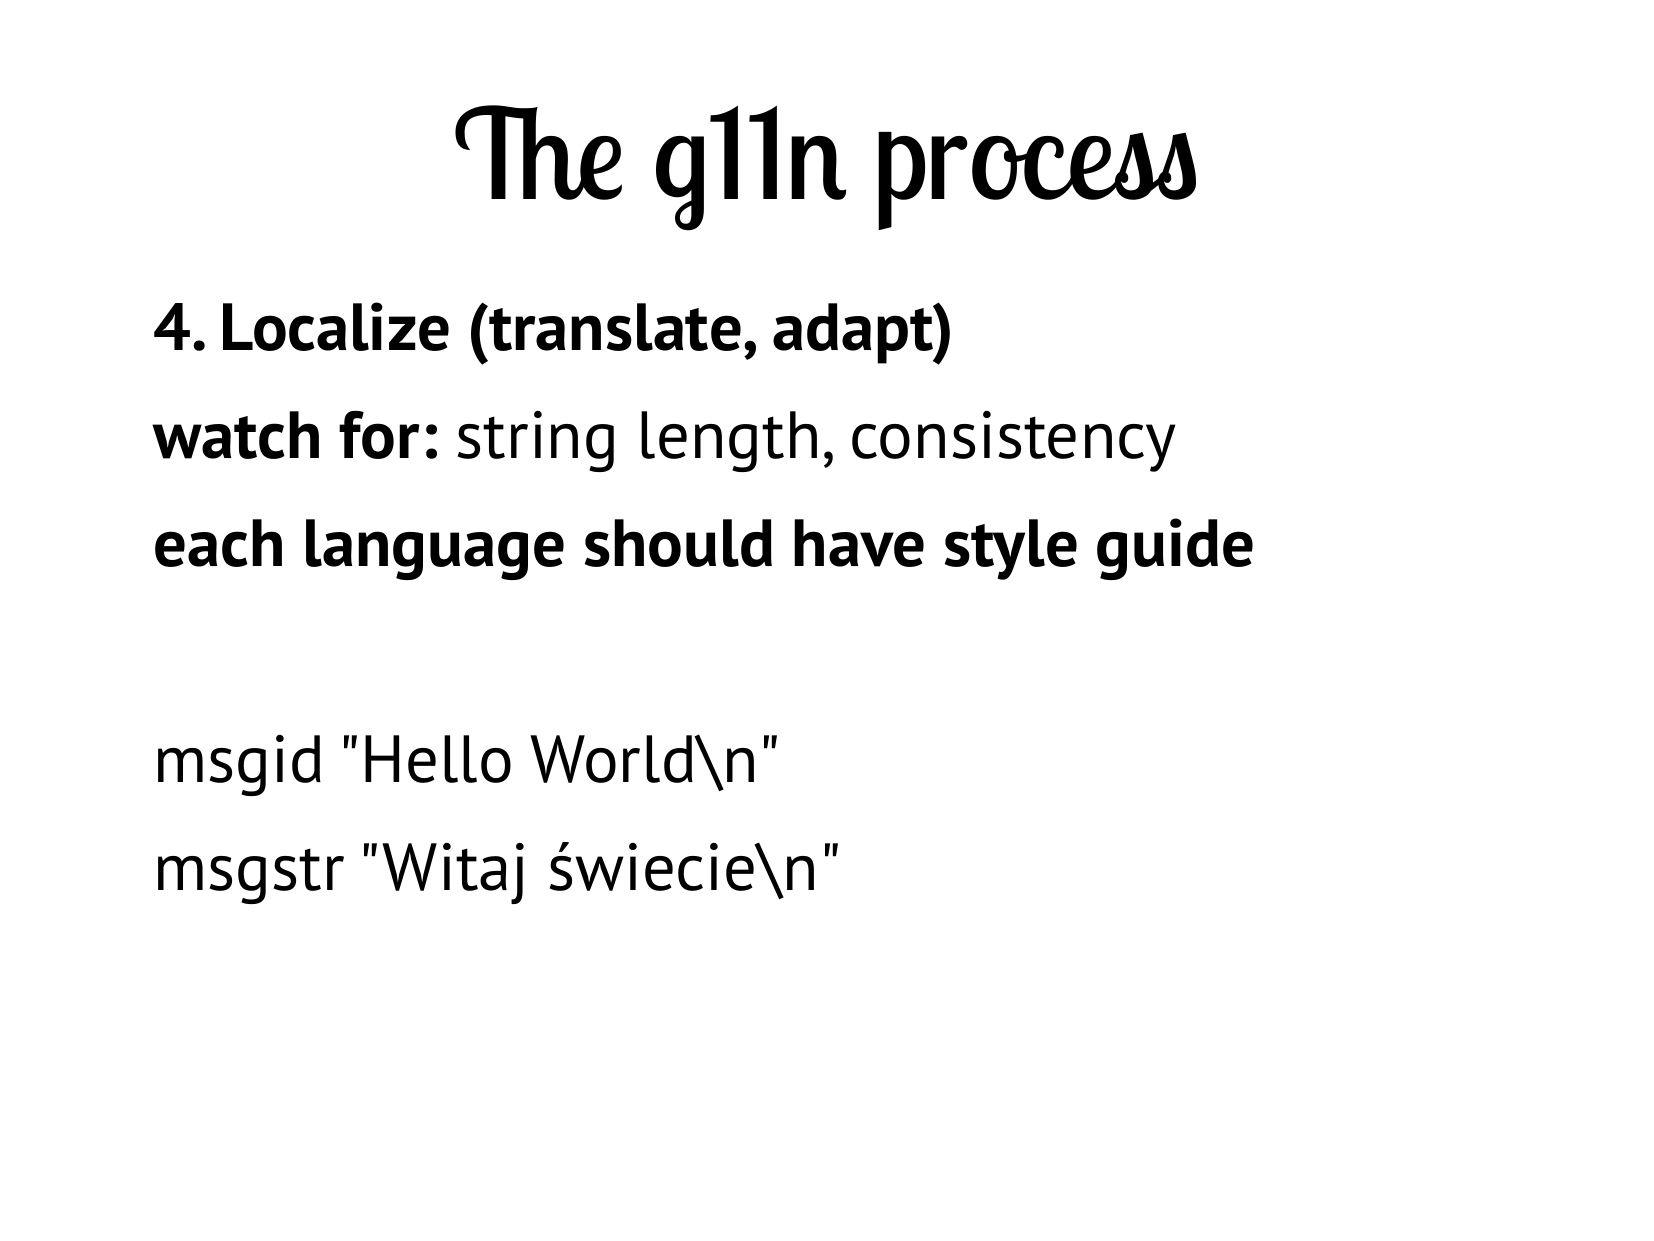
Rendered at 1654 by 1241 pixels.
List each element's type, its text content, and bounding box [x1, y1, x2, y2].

title The g11n process [82, 49, 1571, 257]
list 4. Localize (translate, adapt) watch for: string length, consistency each language should have style guide msgid "Hello World\n" msgstr "Witaj świecie\n" [82, 290, 1571, 1010]
